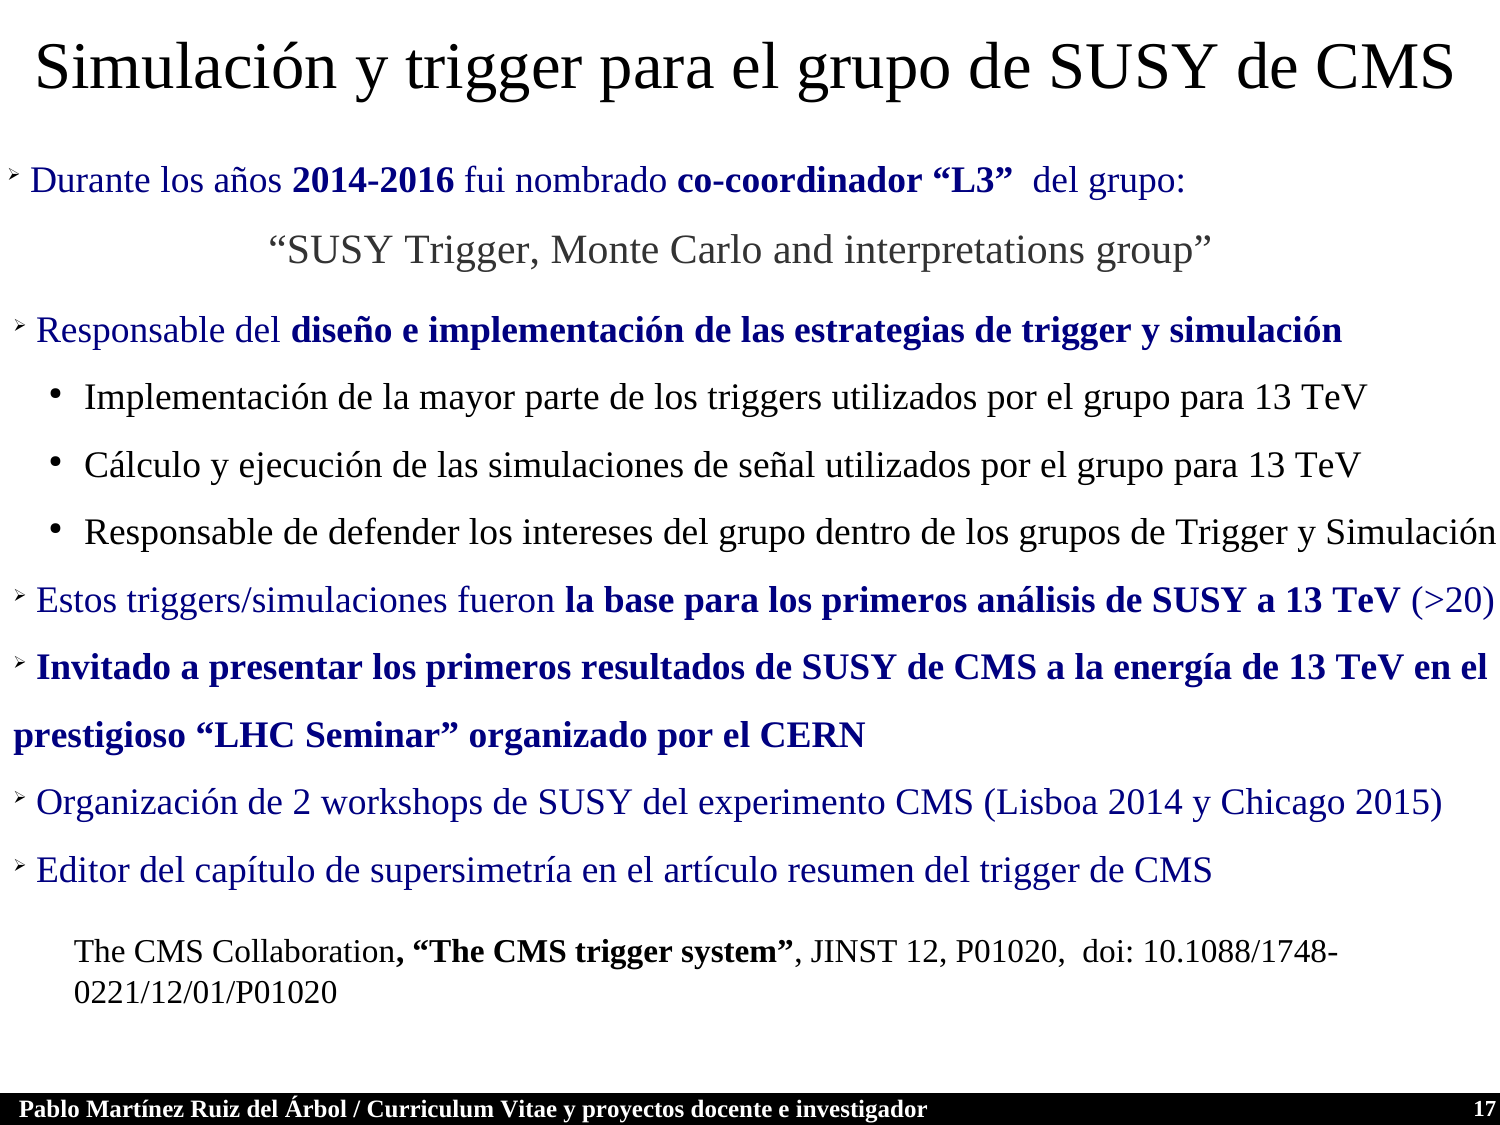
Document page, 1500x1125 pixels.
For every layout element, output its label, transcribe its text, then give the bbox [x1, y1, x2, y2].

text_box Simulación y trigger para el grupo de SUSY de CMS [0, 12, 1500, 119]
text_box “SUSY Trigger, Monte Carlo and interpretations group” [253, 213, 1259, 270]
text_box Responsable del diseño e implementación de las estrategias de trigger y simulación Implementación de la mayor parte de los triggers utilizados por el grupo para 13 TeV Cálculo y ejecución de las simulaciones de señal utilizados por el grupo para 13 TeV Responsable de defender los intereses del grupo dentro de los grupos de Trigger y Simulación Estos triggers/simulaciones fueron la base para los primeros análisis de SUSY a 13 TeV (>20) Invitado a presentar los primeros resultados de SUSY de CMS a la energía de 13 TeV en el prestigioso “LHC Seminar” organizado por el CERN Organización de 2 workshops de SUSY del experimento CMS (Lisboa 2014 y Chicago 2015) Editor del capítulo de supersimetría en el artículo resumen del trigger de CMS [0, 270, 1500, 451]
text_box Durante los años 2014-2016 fui nombrado co-coordinador “L3” del grupo: [0, 119, 1500, 270]
text_box The CMS Collaboration, “The CMS trigger system”, JINST 12, P01020, doi: 10.1088/1748-0221/12/01/P01020 [59, 920, 1440, 1018]
